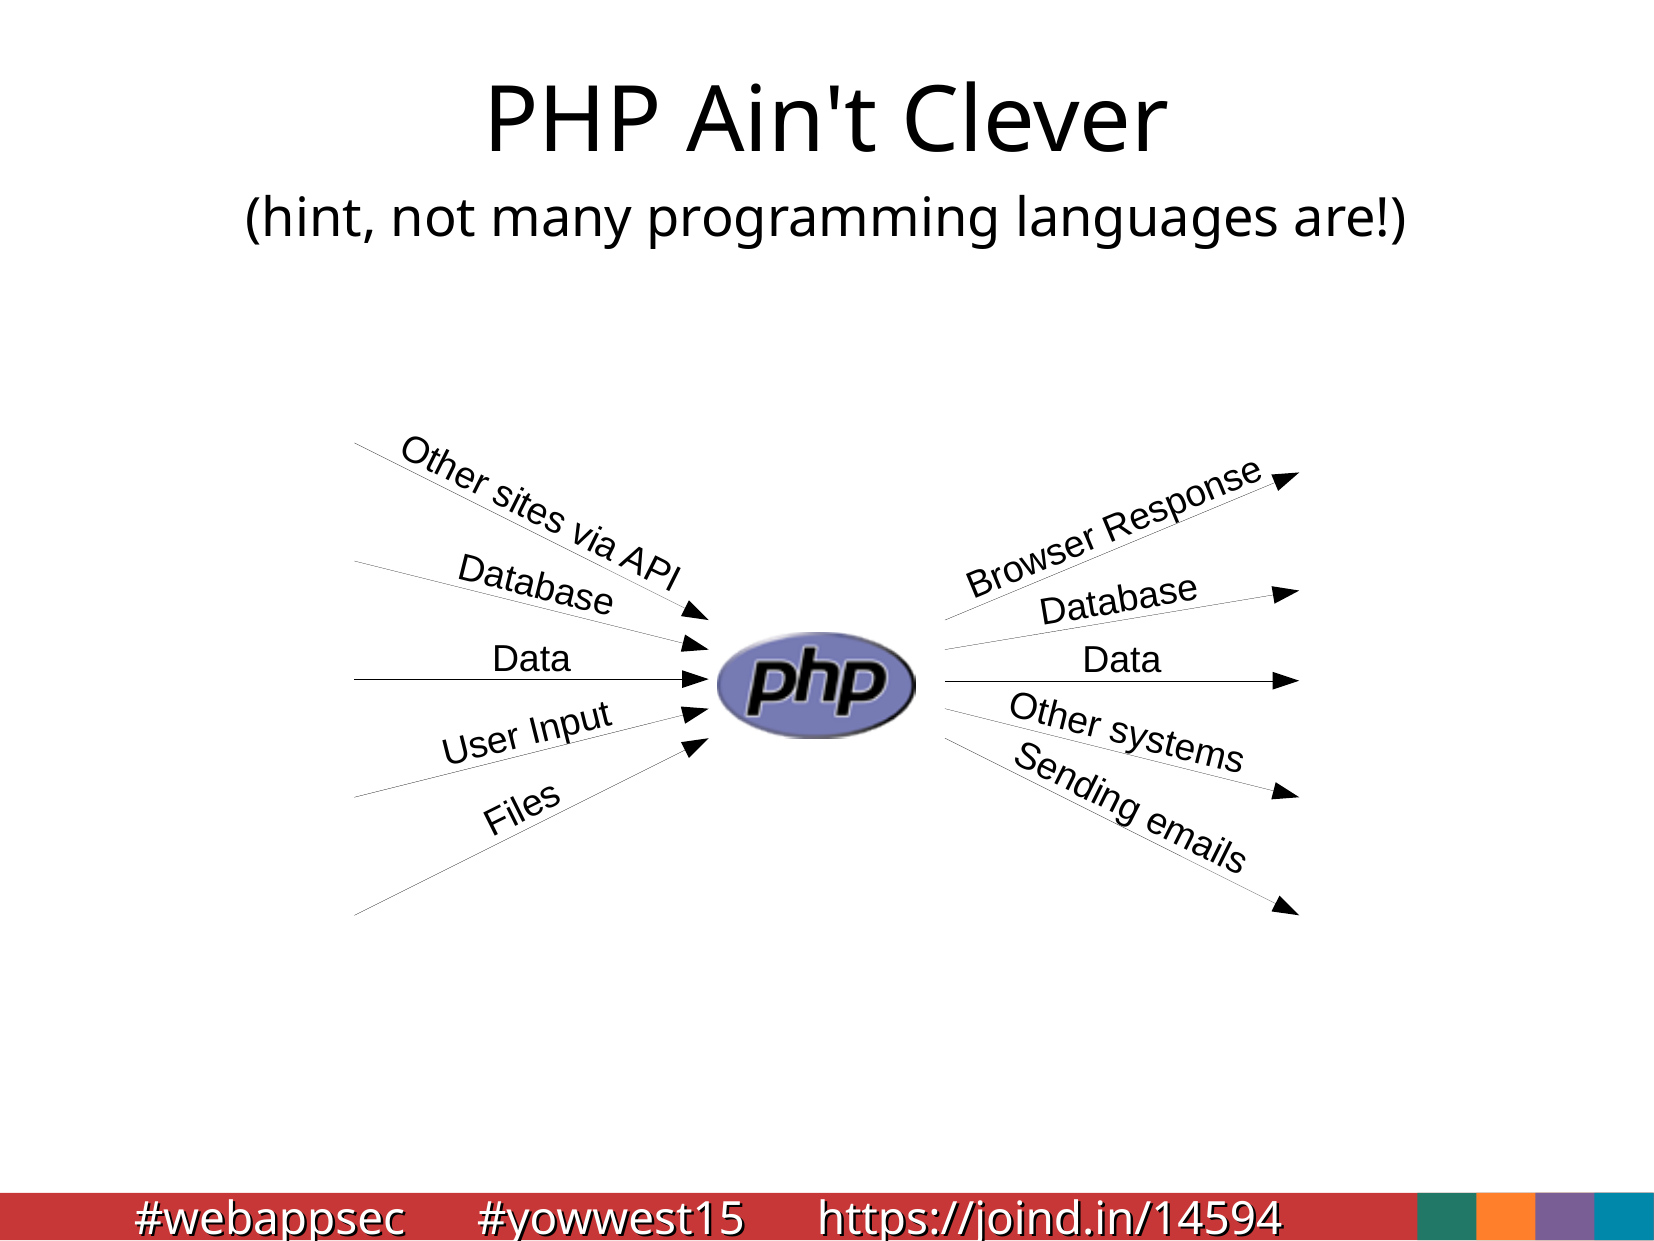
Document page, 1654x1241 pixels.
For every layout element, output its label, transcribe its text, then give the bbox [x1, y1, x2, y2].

title PHP Ain't Clever (hint, not many programming languages are!) [82, 56, 1571, 250]
picture [717, 632, 916, 739]
